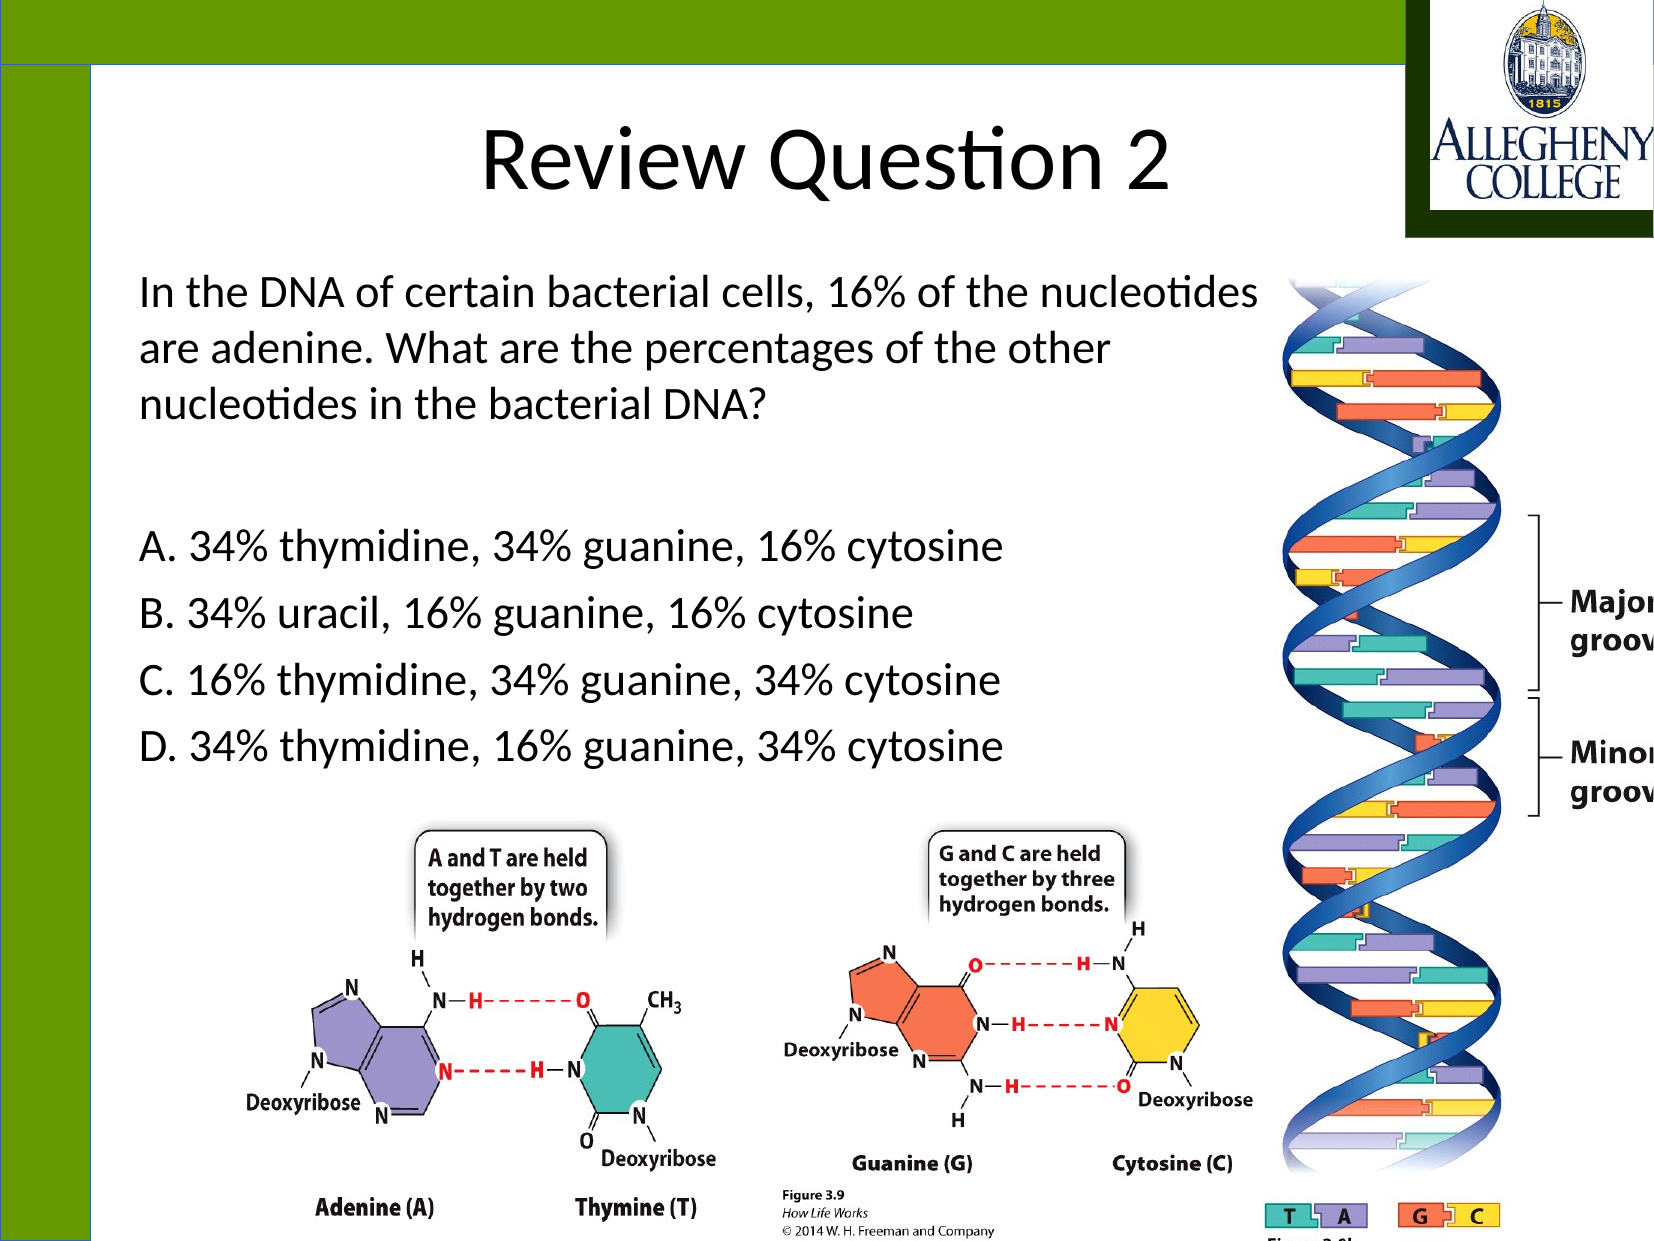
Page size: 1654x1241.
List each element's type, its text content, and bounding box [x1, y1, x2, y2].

picture [239, 814, 724, 1241]
picture [776, 270, 1654, 1241]
list In the DNA of certain bacterial cells, 16% of the nucleotides are adenine. What are the percentages of the other nucleotides in the bacterial DNA? A. 34% thymidine, 34% guanine, 16% cytosine B. 34% uracil, 16% guanine, 16% cytosine C. 16% thymidine, 34% guanine, 34% cytosine D. 34% thymidine, 16% guanine, 34% cytosine [124, 253, 1303, 780]
title Review Question 2 [91, 65, 1571, 257]
picture [1430, 0, 1654, 210]
text_box [0, 0, 1654, 1241]
